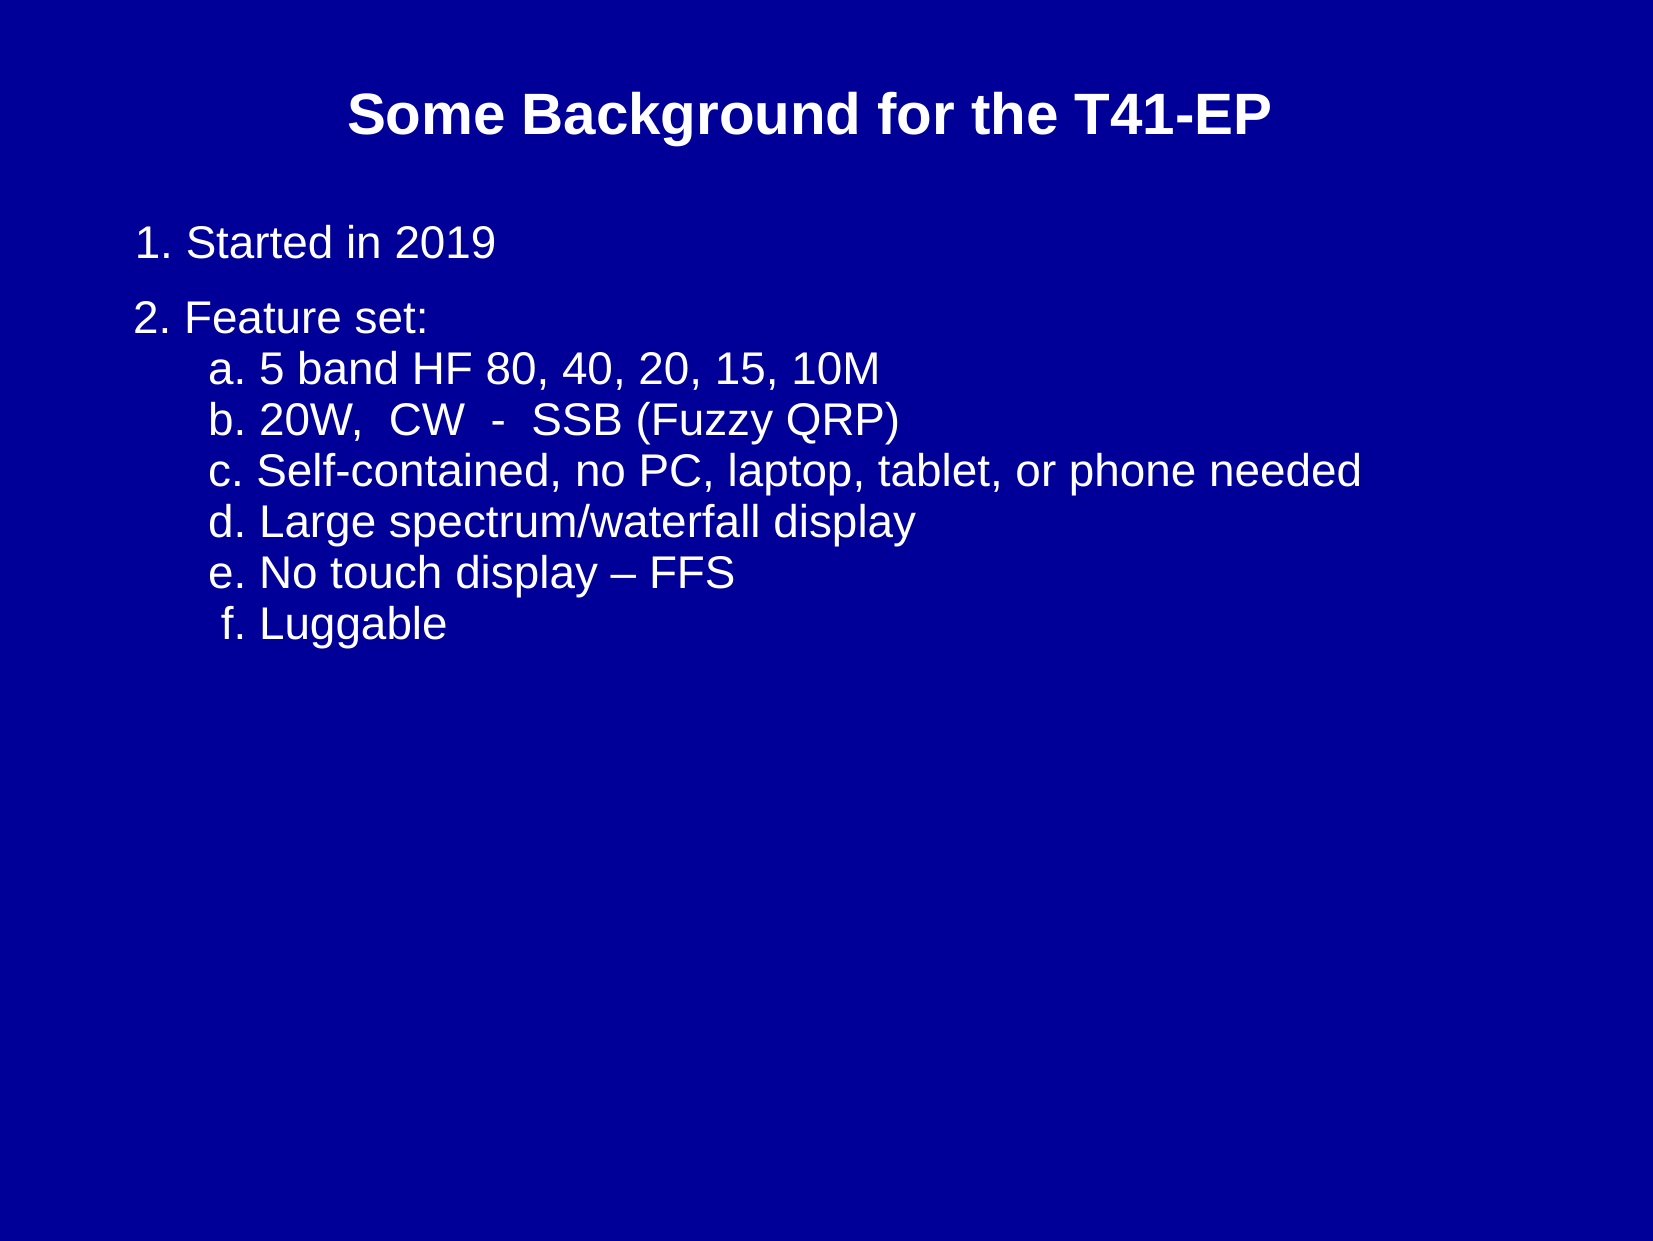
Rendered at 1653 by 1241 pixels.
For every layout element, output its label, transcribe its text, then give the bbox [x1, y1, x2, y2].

text_box 1. Started in 2019 [120, 210, 512, 276]
text_box 2. Feature set: a. 5 band HF 80, 40, 20, 15, 10M b. 20W, CW - SSB (Fuzzy QRP) c. Self-contained, no PC, laptop, tablet, or phone needed d. Large spectrum/waterfall display e. No touch display – FFS f. Luggable [118, 285, 1378, 709]
text_box Some Background for the T41-EP [330, 75, 1291, 166]
